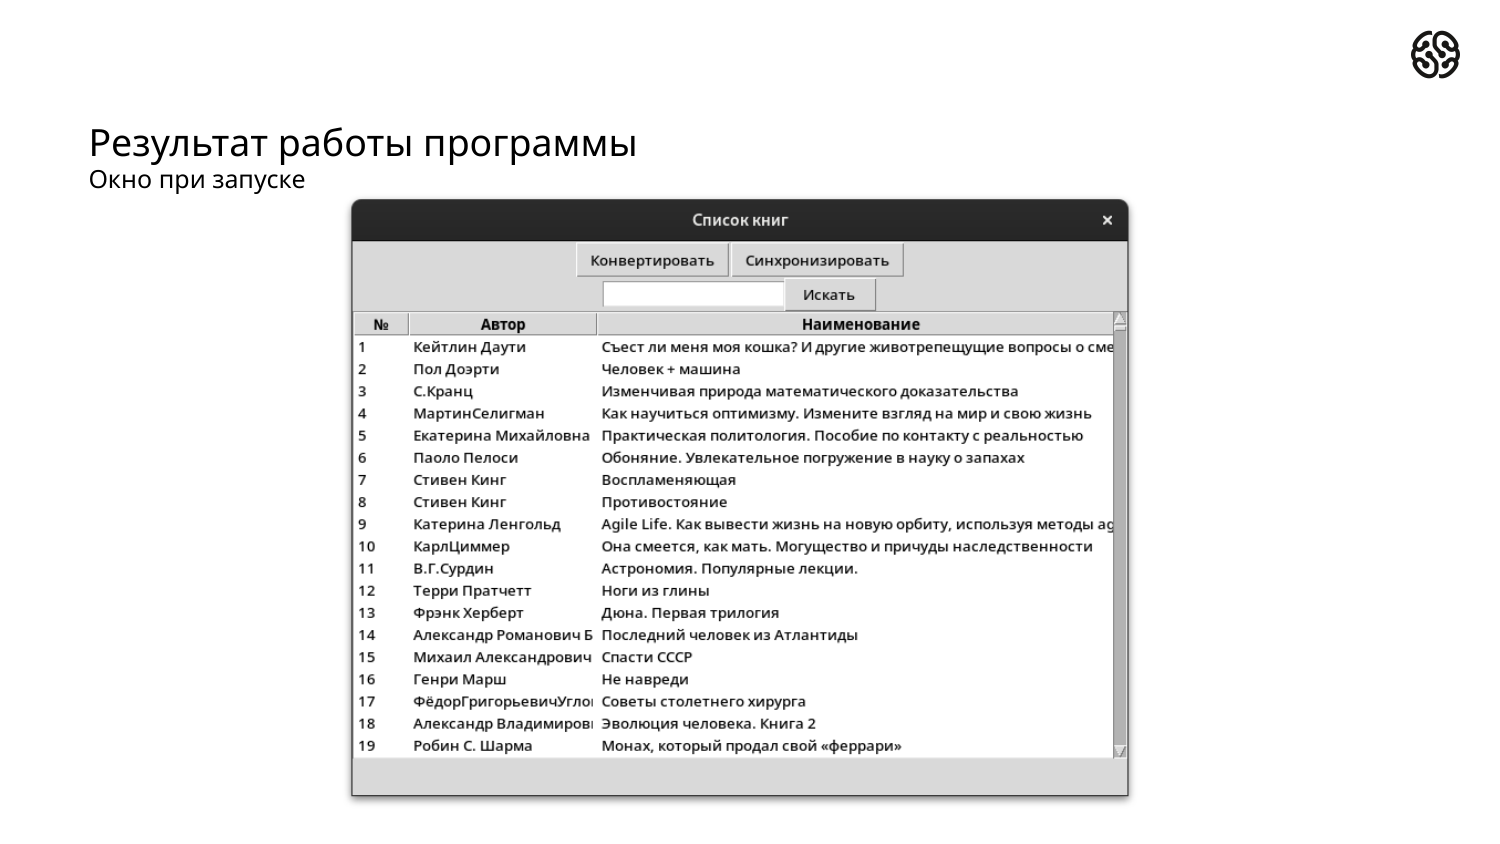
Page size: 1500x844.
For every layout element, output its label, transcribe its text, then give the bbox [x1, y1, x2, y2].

title Результат работы программы Окно при запуске [88, 118, 1412, 260]
picture [1411, 30, 1460, 79]
picture [337, 187, 1143, 814]
